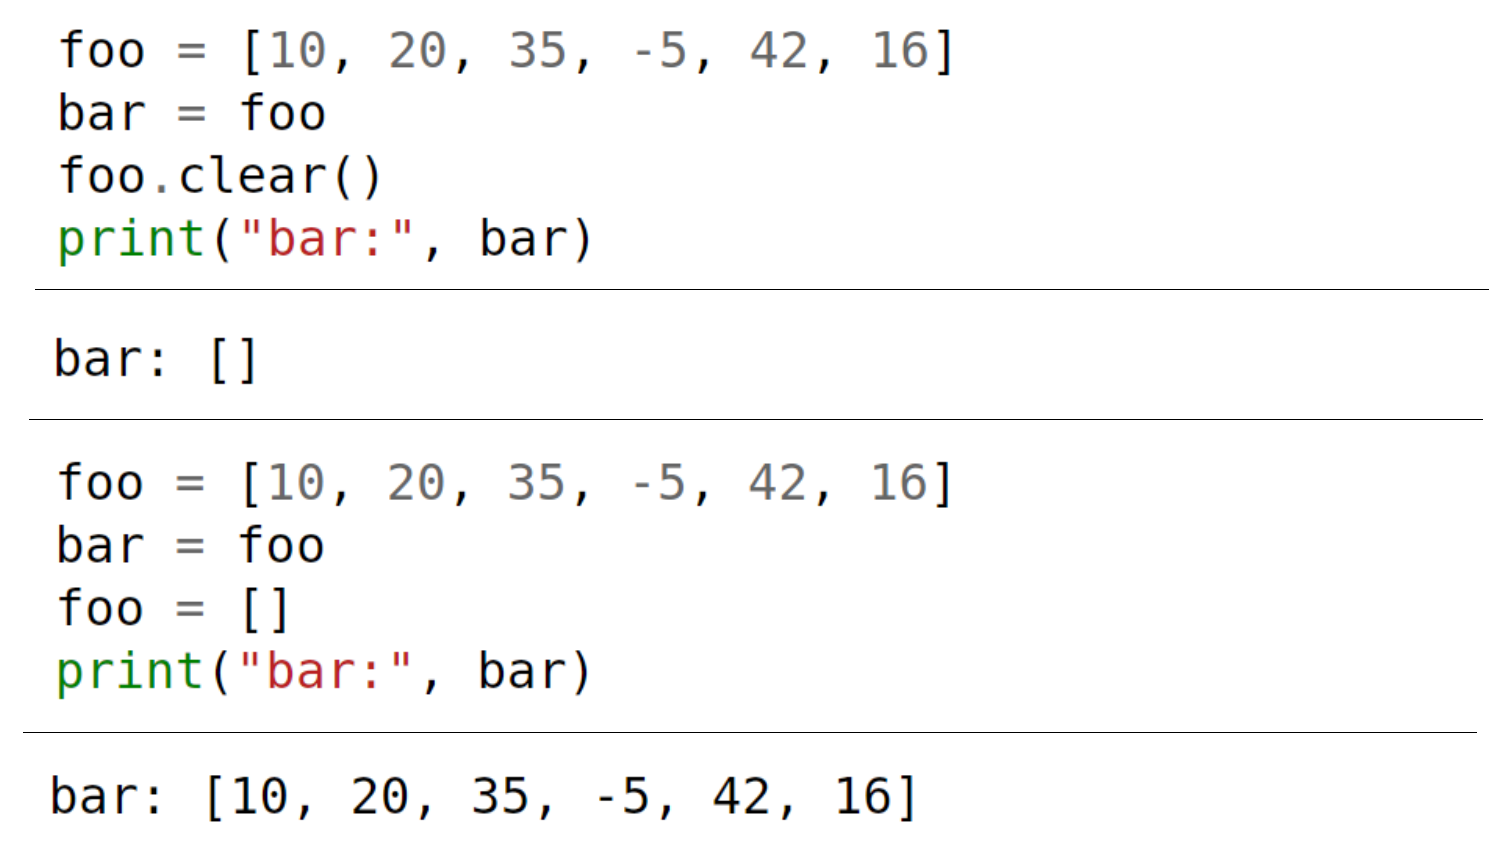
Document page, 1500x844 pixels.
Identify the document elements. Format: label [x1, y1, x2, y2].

picture [47, 8, 965, 284]
picture [36, 755, 922, 836]
picture [35, 316, 269, 408]
picture [47, 445, 959, 715]
